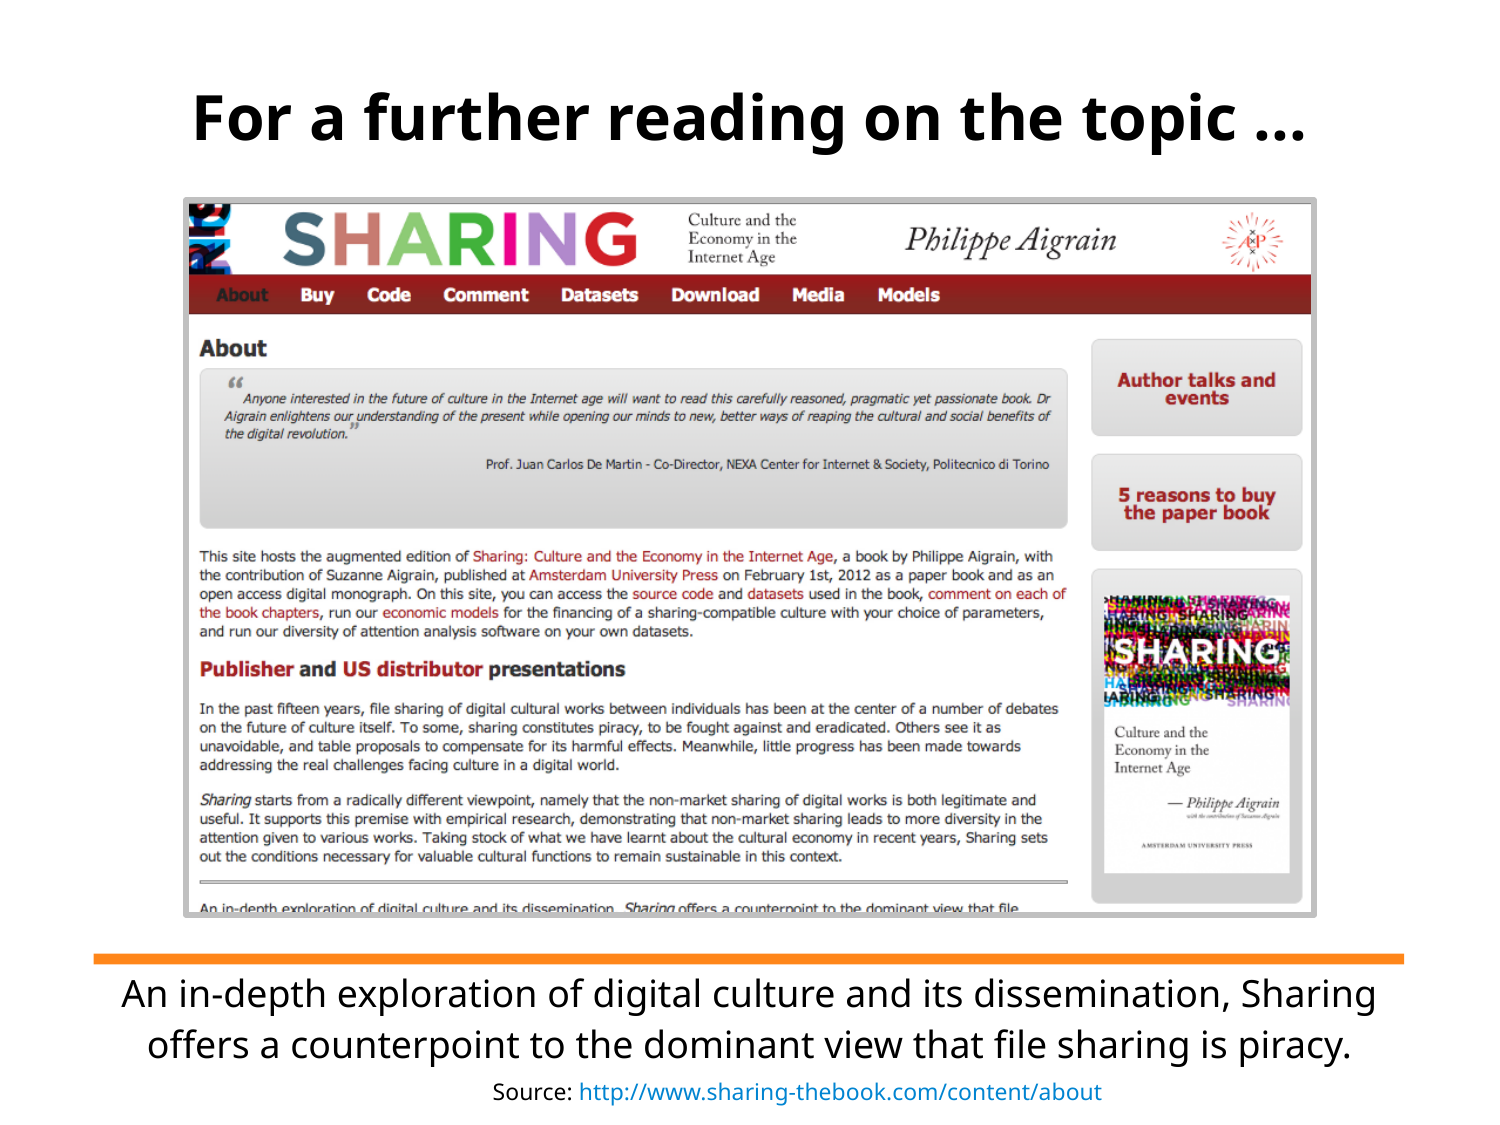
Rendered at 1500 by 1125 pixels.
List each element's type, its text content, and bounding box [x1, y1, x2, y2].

picture [0, 0, 1500, 1125]
text_box An in-depth exploration of digital culture and its dissemination, Sharing offers a counterpoint to the dominant view that file sharing is piracy. [100, 960, 1400, 1073]
title For a further reading on the topic ... [75, 44, 1426, 188]
text_box Source: http://www.sharing-thebook.com/content/about [477, 1068, 1057, 1113]
